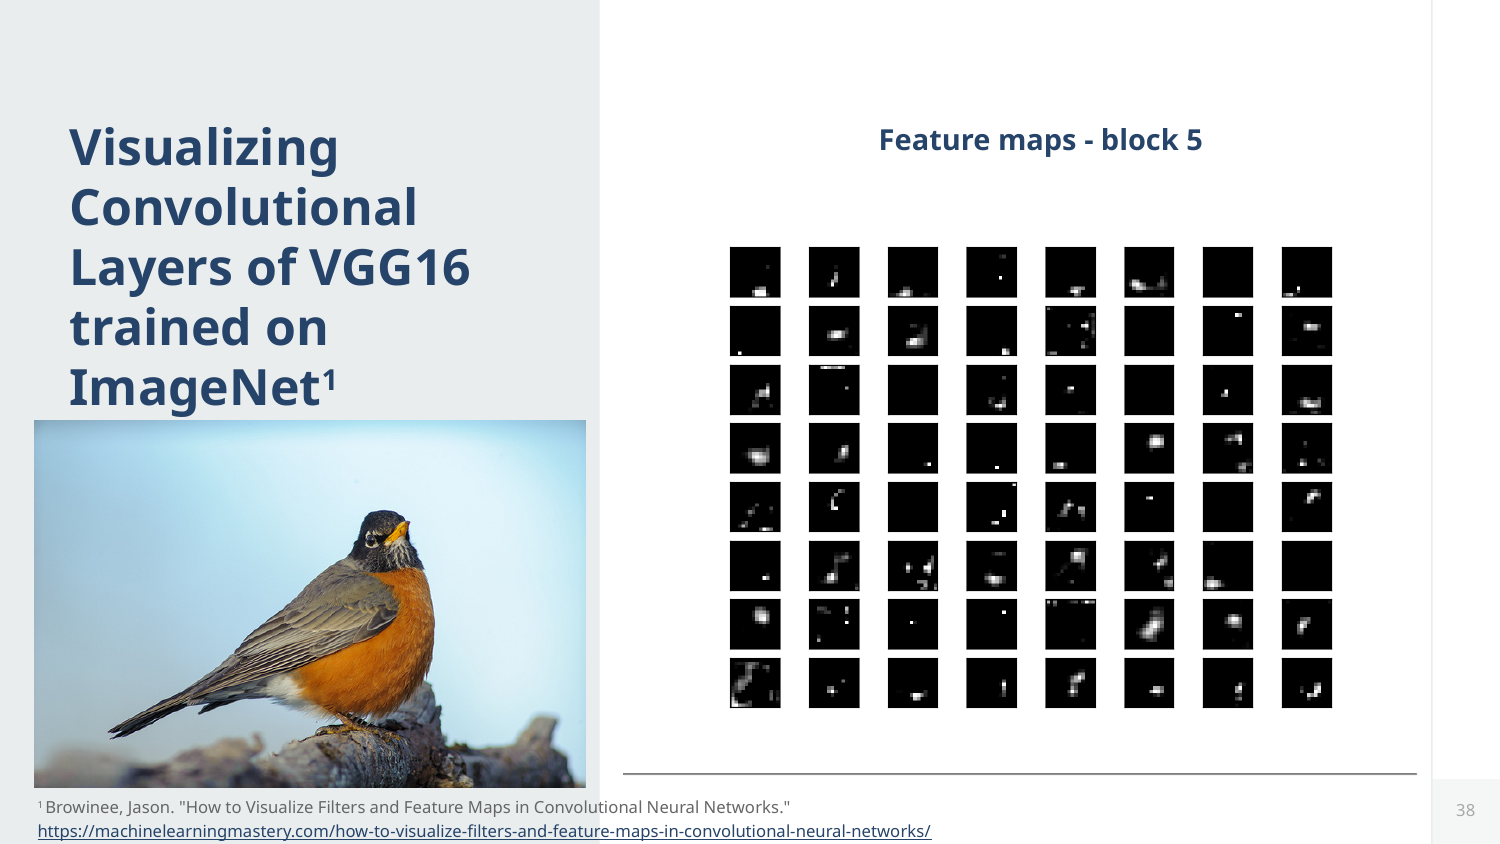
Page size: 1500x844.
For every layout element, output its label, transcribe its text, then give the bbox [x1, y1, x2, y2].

slide_number <number> [1400, 779, 1491, 844]
title Feature maps - block 5 [716, 99, 1366, 194]
picture [623, 176, 1419, 773]
list 1 Browinee, Jason. "How to Visualize Filters and Feature Maps in Convolutional Neural Networks." https://machinelearningmastery.com/how-to-visualize-filters-and-feature-maps-in-convolutional-neural-networks/ [22, 779, 1428, 835]
picture [34, 420, 586, 788]
title Visualizing Convolutional Layers of VGG16 trained on ImageNet1 [54, 99, 491, 420]
